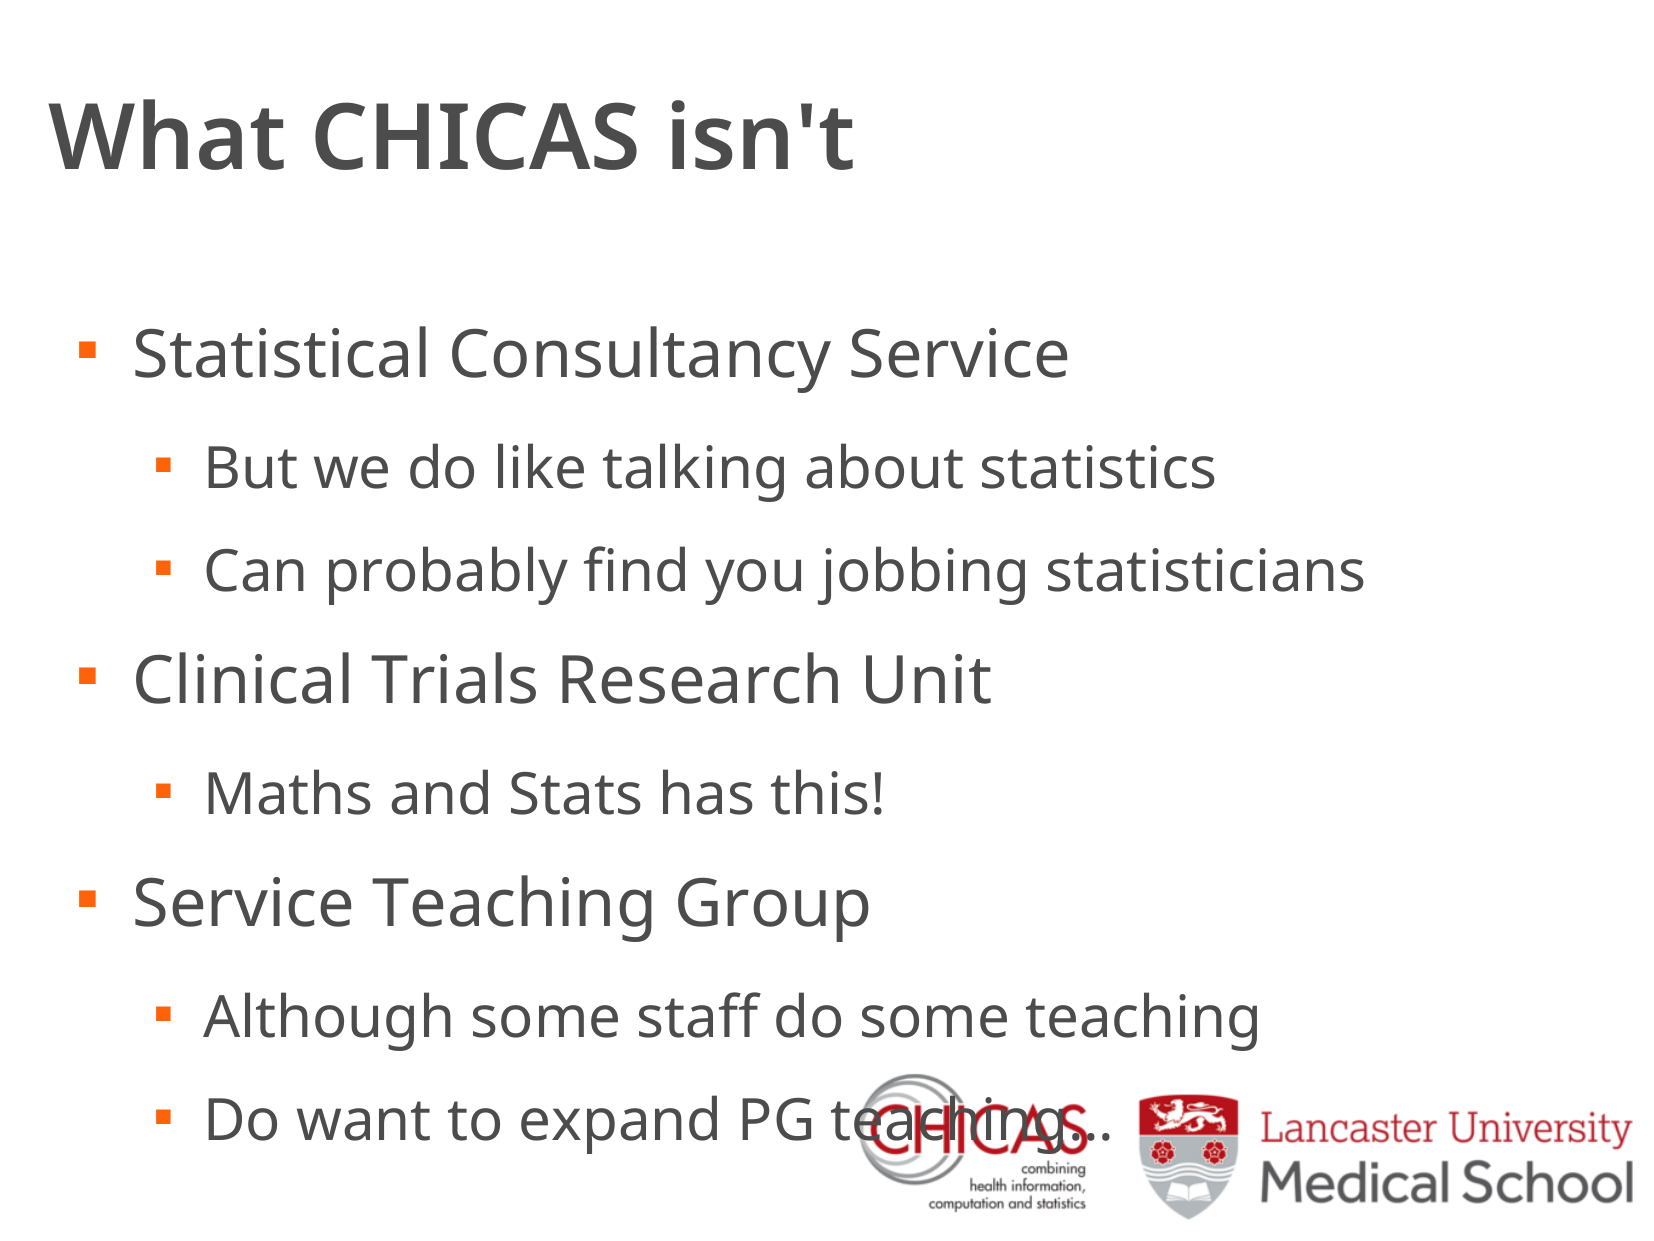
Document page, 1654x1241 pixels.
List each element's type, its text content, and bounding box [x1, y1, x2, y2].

picture [105, 4, 1654, 1241]
title What CHICAS isn't [48, 62, 1270, 206]
list Statistical Consultancy Service But we do like talking about statistics Can probably find you jobbing statisticians Clinical Trials Research Unit Maths and Stats has this! Service Teaching Group Although some staff do some teaching Do want to expand PG teaching... [61, 306, 1588, 1032]
